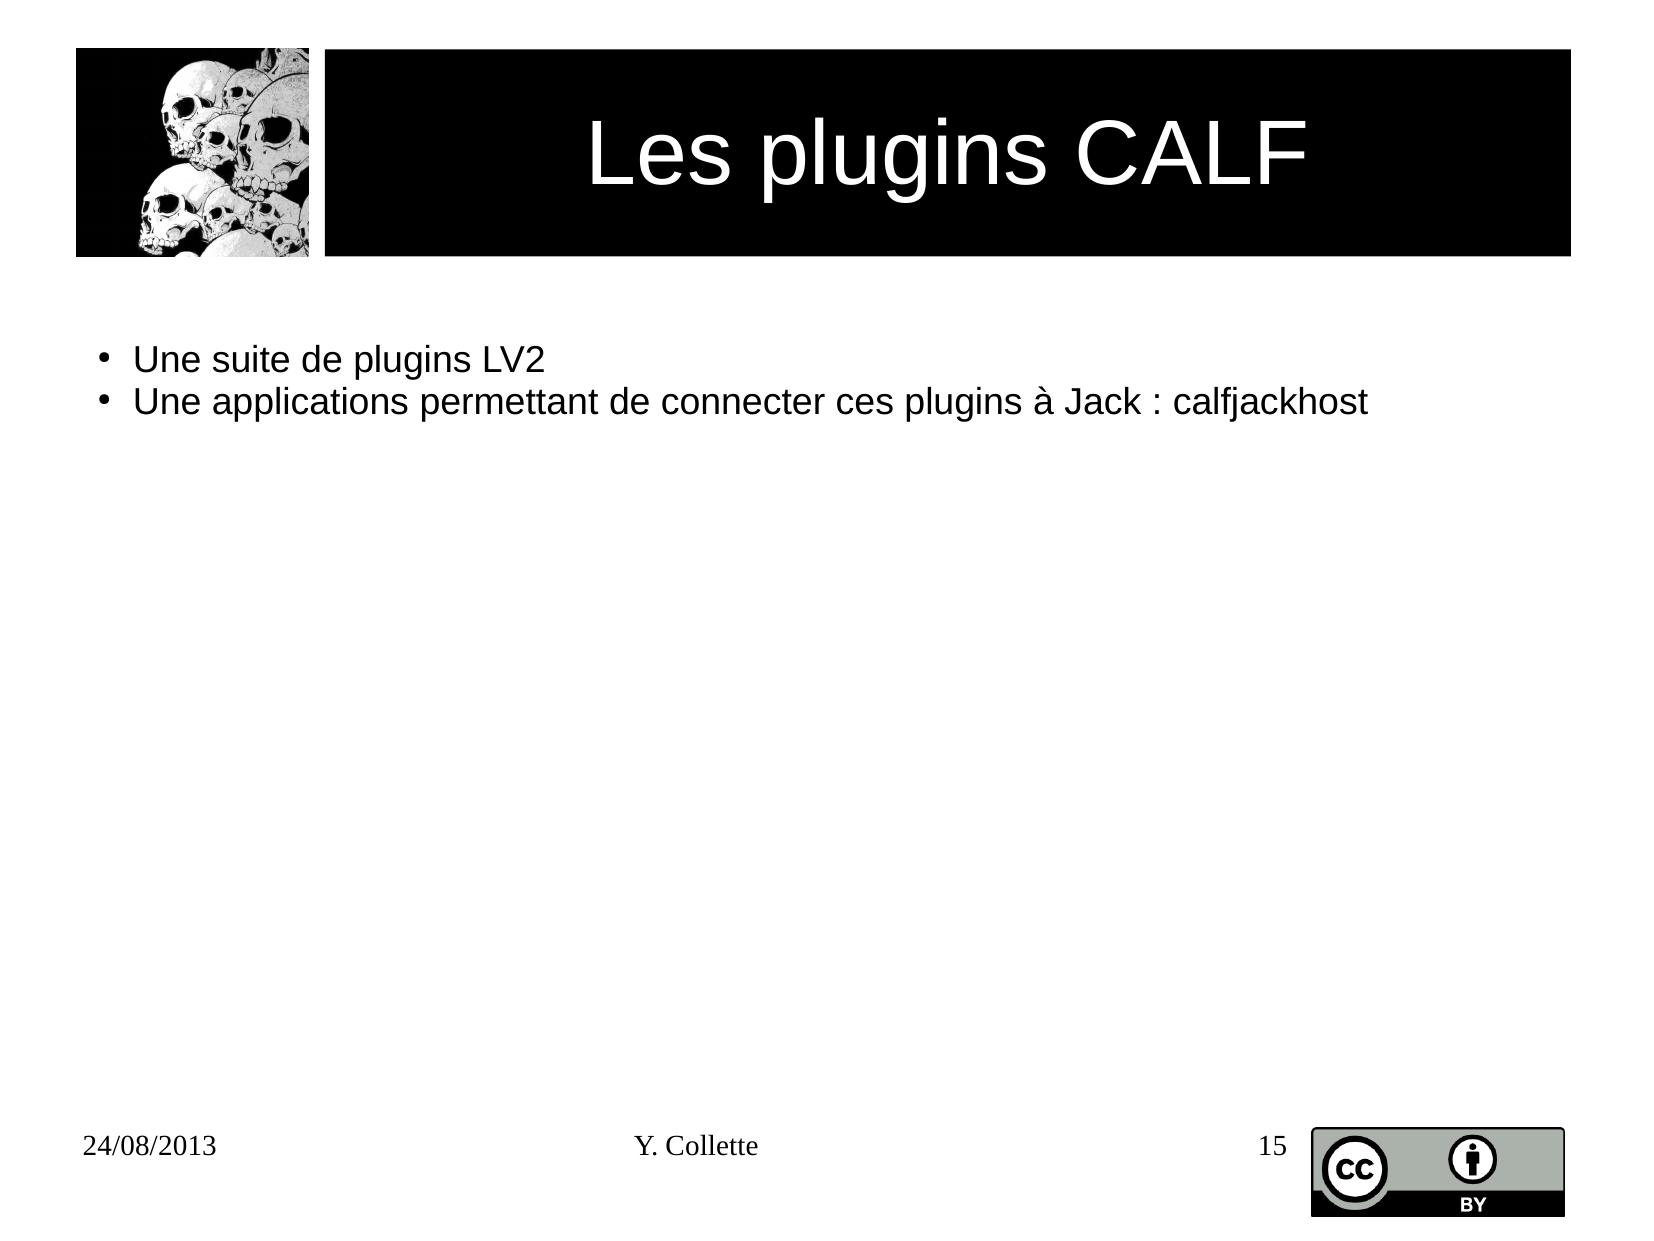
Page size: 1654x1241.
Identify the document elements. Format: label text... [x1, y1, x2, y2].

title Les plugins CALF [324, 49, 1571, 257]
picture [1311, 1127, 1565, 1217]
text_box Une suite de plugins LV2 Une applications permettant de connecter ces plugins à Jack : calfjackhost [82, 330, 1571, 430]
picture [76, 48, 309, 257]
